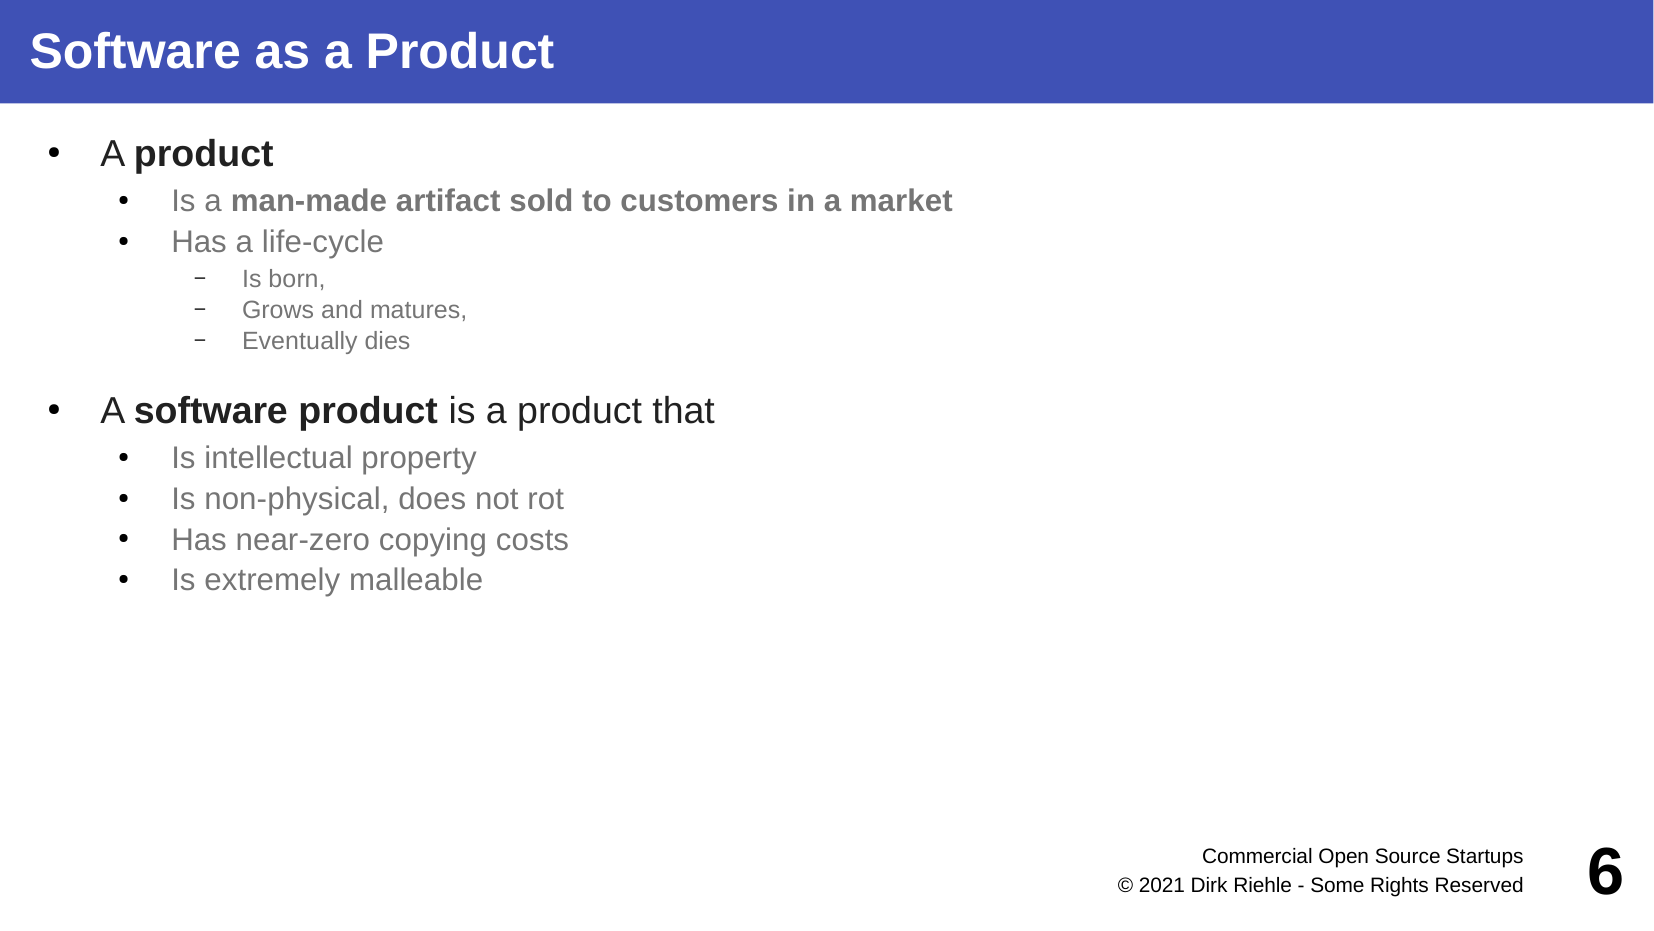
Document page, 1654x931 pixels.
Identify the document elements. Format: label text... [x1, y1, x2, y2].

title Software as a Product [0, 0, 1654, 104]
list A product Is a man-made artifact sold to customers in a market Has a life-cycle Is born, Grows and matures, Eventually dies A software product is a product that Is intellectual property Is non-physical, does not rot Has near-zero copying costs Is extremely malleable [29, 132, 1625, 813]
